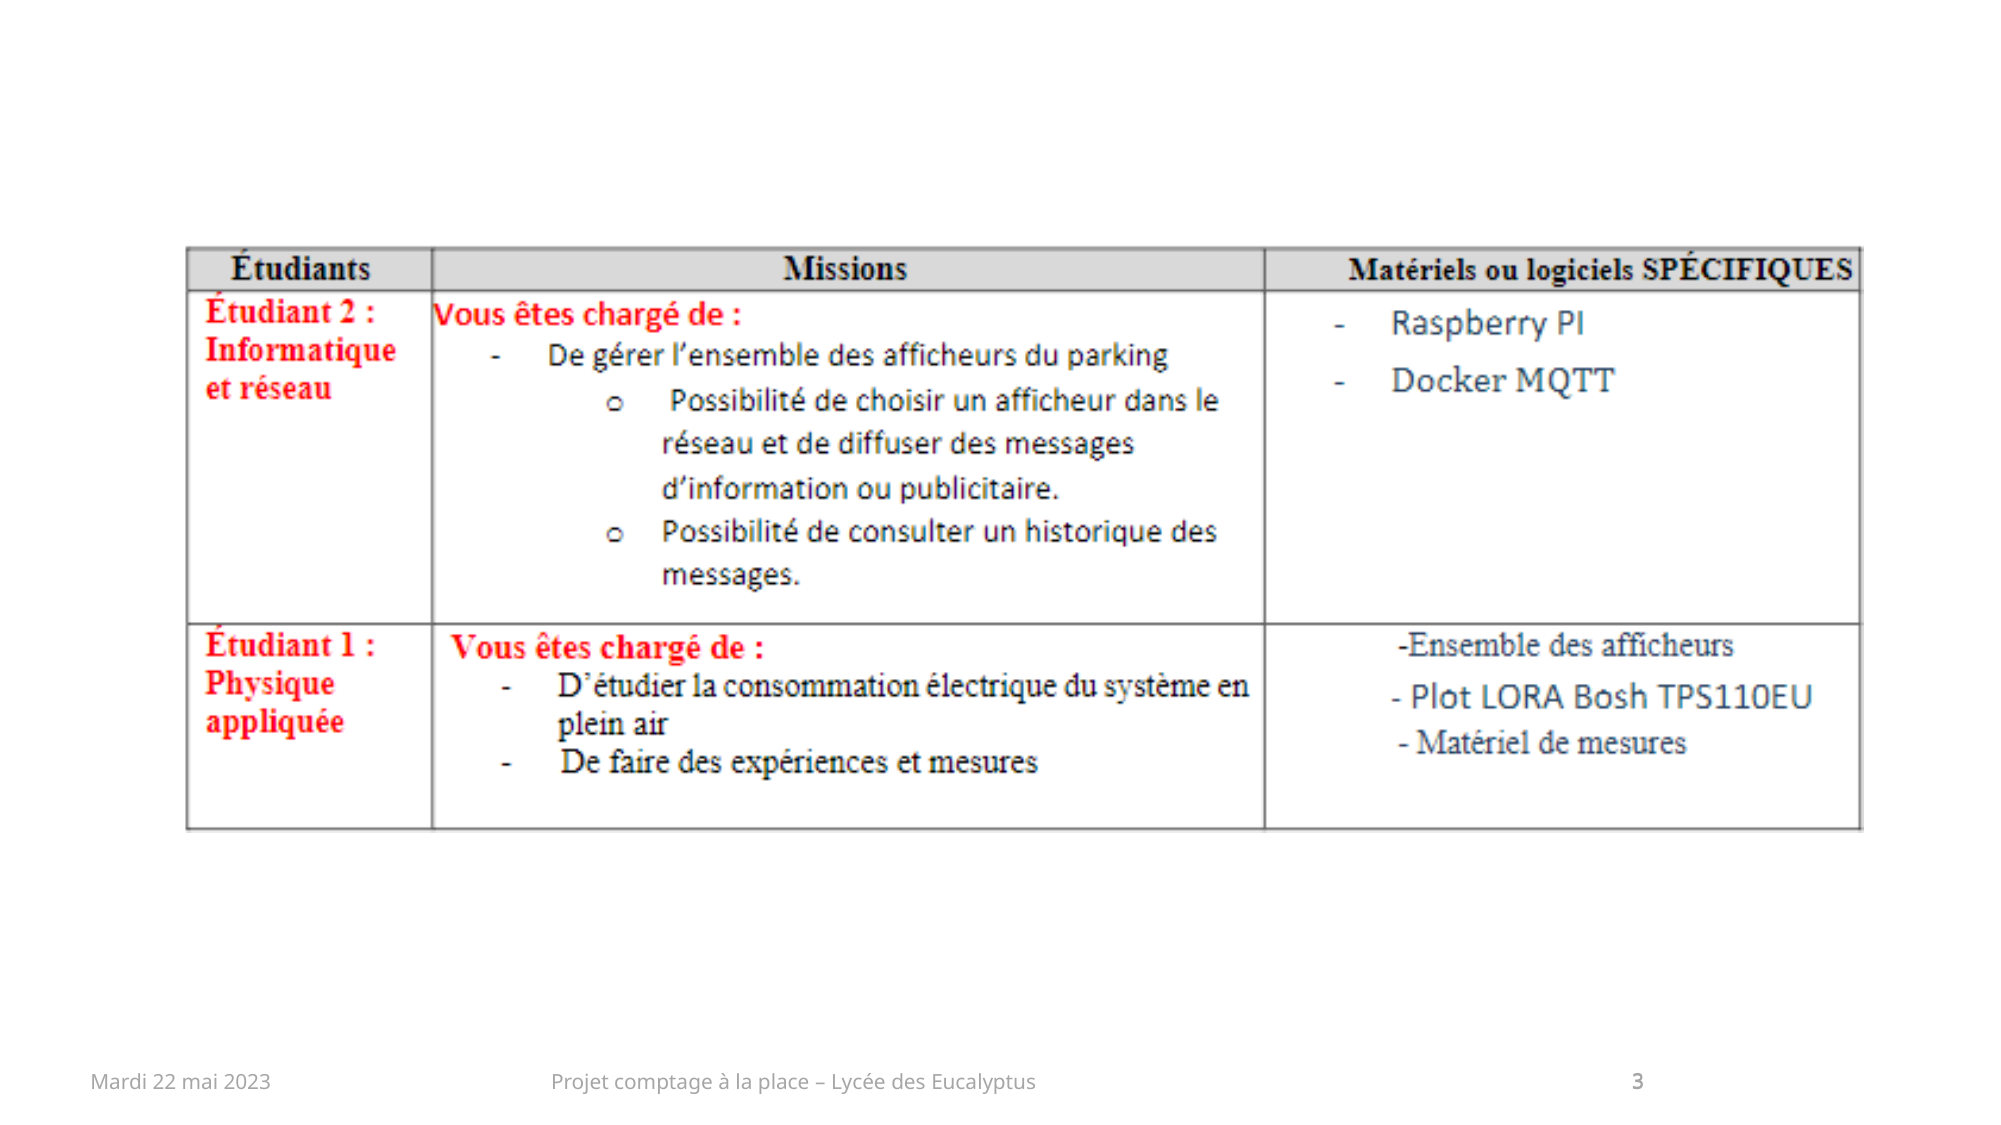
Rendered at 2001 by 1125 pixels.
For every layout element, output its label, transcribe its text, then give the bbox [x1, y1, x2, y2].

text_box Projet comptage à la place – Lycée des Eucalyptus [551, 1067, 1598, 1093]
text_box [1632, 1067, 1910, 1093]
picture [184, 240, 1864, 833]
text_box Mardi 22 mai 2023 [90, 1067, 522, 1093]
